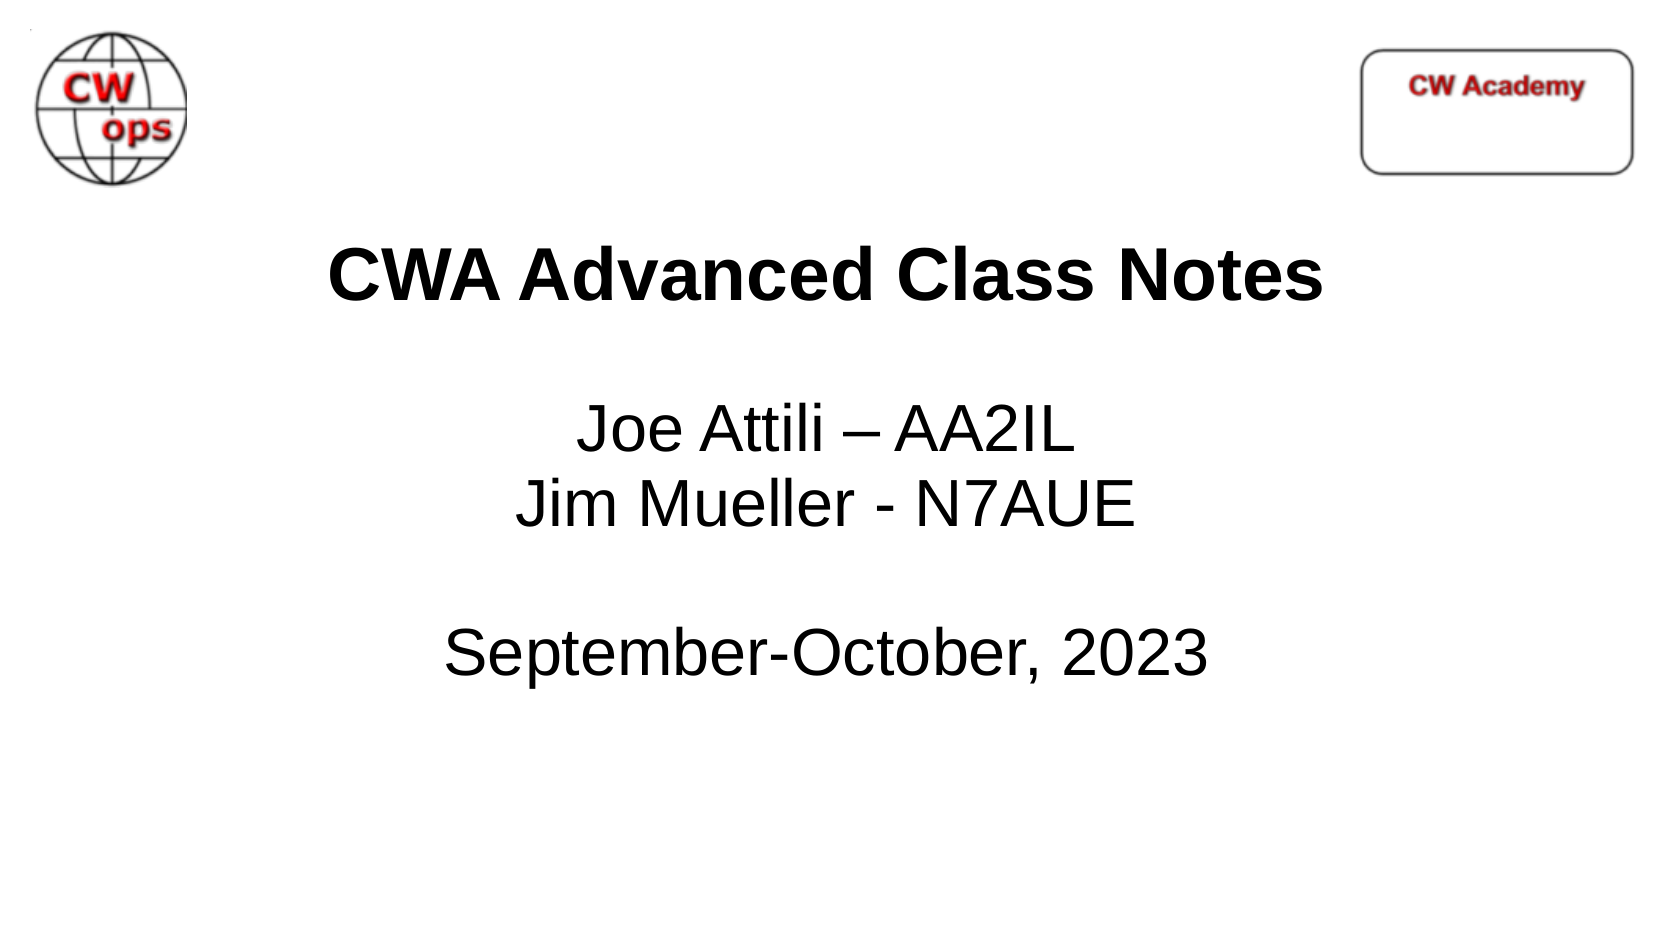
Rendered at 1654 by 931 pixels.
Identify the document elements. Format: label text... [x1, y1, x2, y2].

picture [1571, 37, 1640, 186]
subtitle CWA Advanced Class Notes Joe Attili – AA2IL Jim Mueller - N7AUE September-October, 2023 [82, 37, 1571, 886]
picture [30, 29, 187, 194]
